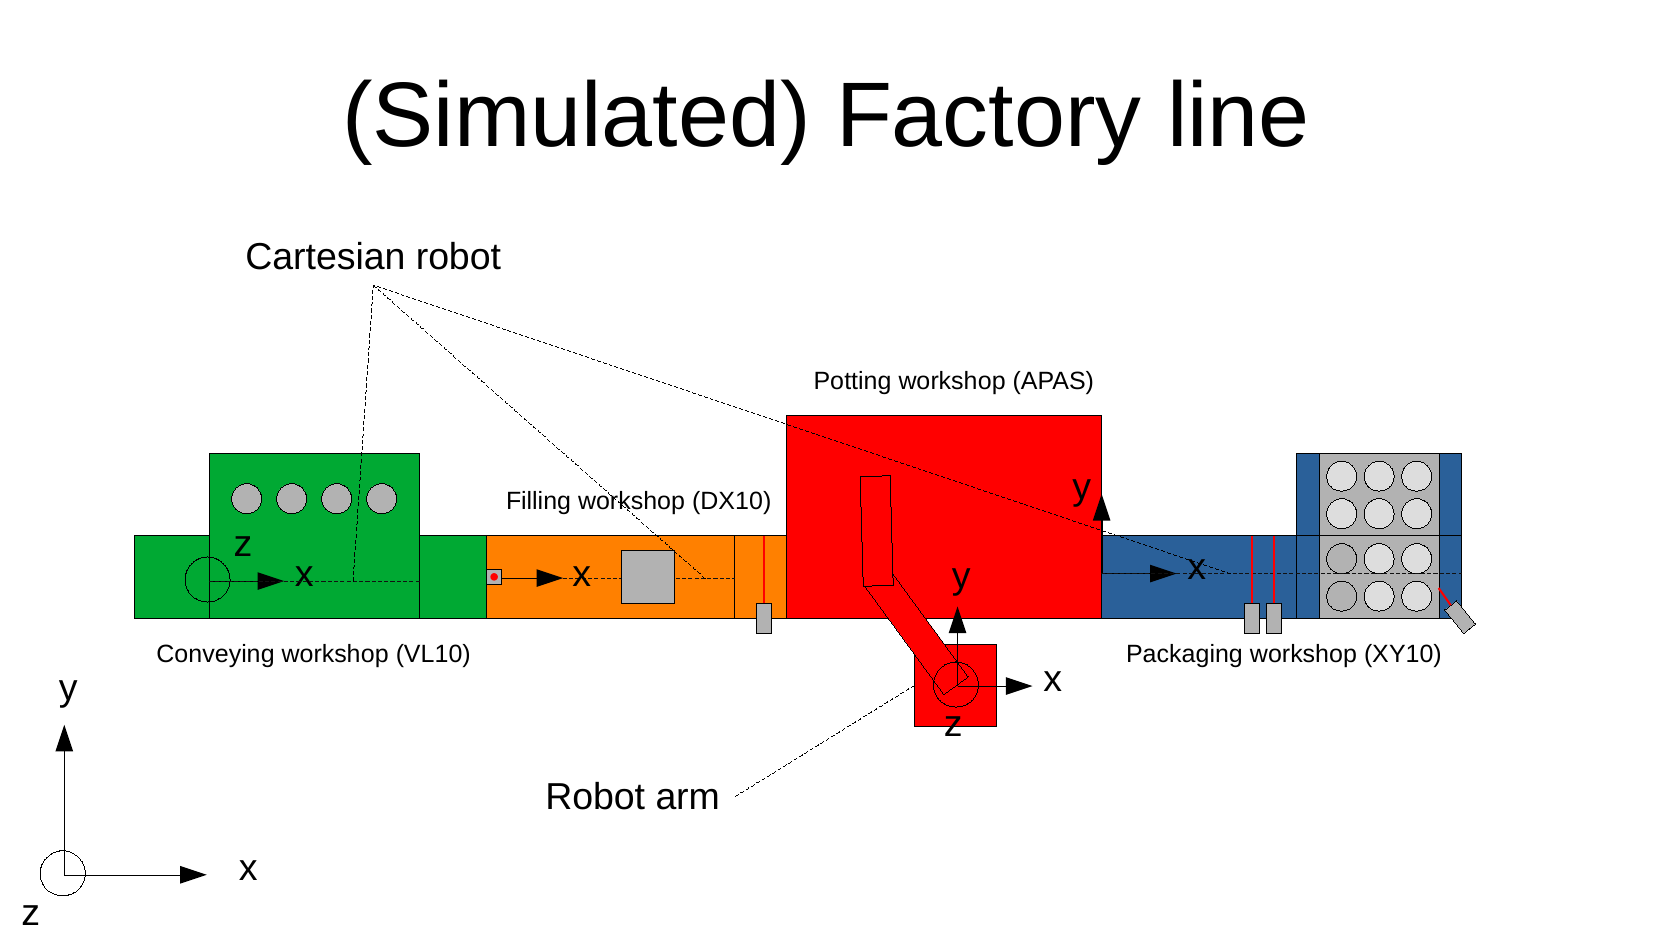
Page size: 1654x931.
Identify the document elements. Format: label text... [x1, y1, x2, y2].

text_box Cartesian robot [230, 228, 517, 286]
text_box z [209, 513, 277, 574]
text_box x [1163, 536, 1231, 597]
text_box y [1047, 456, 1116, 517]
text_box x [1018, 648, 1087, 709]
text_box z [919, 693, 988, 754]
title (Simulated) Factory line [82, 37, 1571, 193]
text_box x [270, 543, 339, 604]
text_box y [927, 545, 996, 606]
text_box x [548, 543, 616, 604]
text_box [134, 415, 1476, 727]
text_box Potting workshop (APAS) [798, 359, 1110, 403]
text_box [958, 644, 997, 686]
text_box Robot arm [530, 768, 736, 826]
text_box Conveying workshop (VL10) [141, 632, 487, 676]
text_box Filling workshop (DX10) [491, 479, 787, 523]
text_box y [34, 657, 102, 718]
text_box Packaging workshop (XY10) [1111, 631, 1458, 675]
text_box z [0, 882, 65, 931]
text_box x [214, 837, 282, 898]
